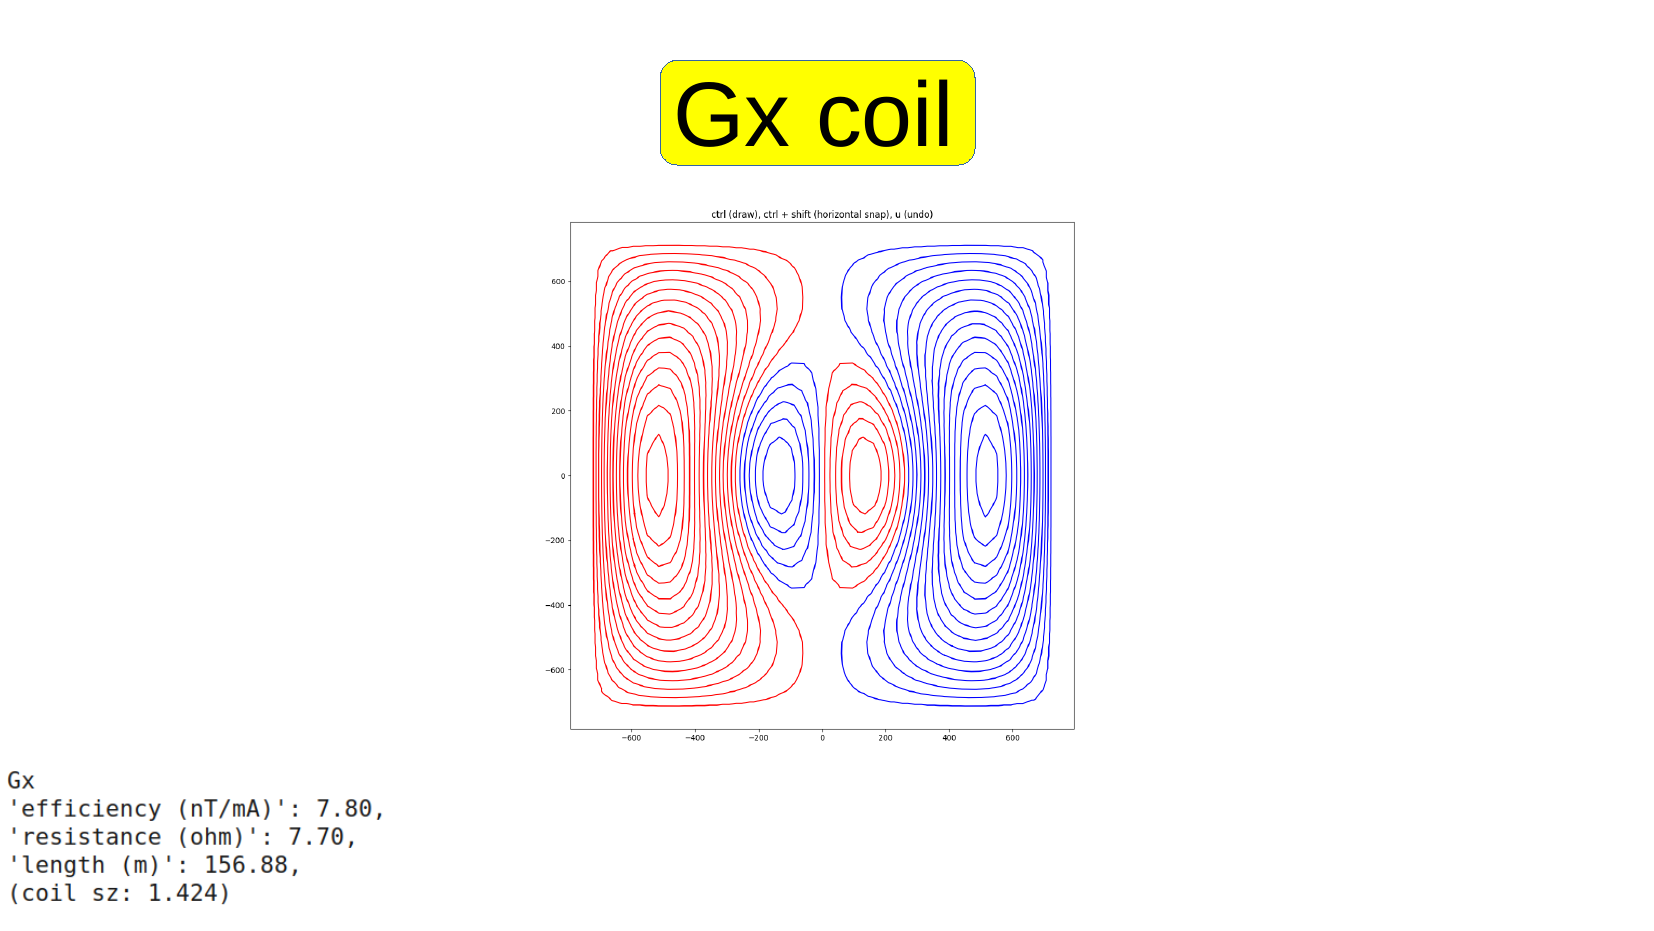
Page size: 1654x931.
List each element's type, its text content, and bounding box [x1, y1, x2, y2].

picture [5, 768, 405, 915]
picture [524, 191, 1104, 752]
title Gx coil [82, 37, 1571, 193]
